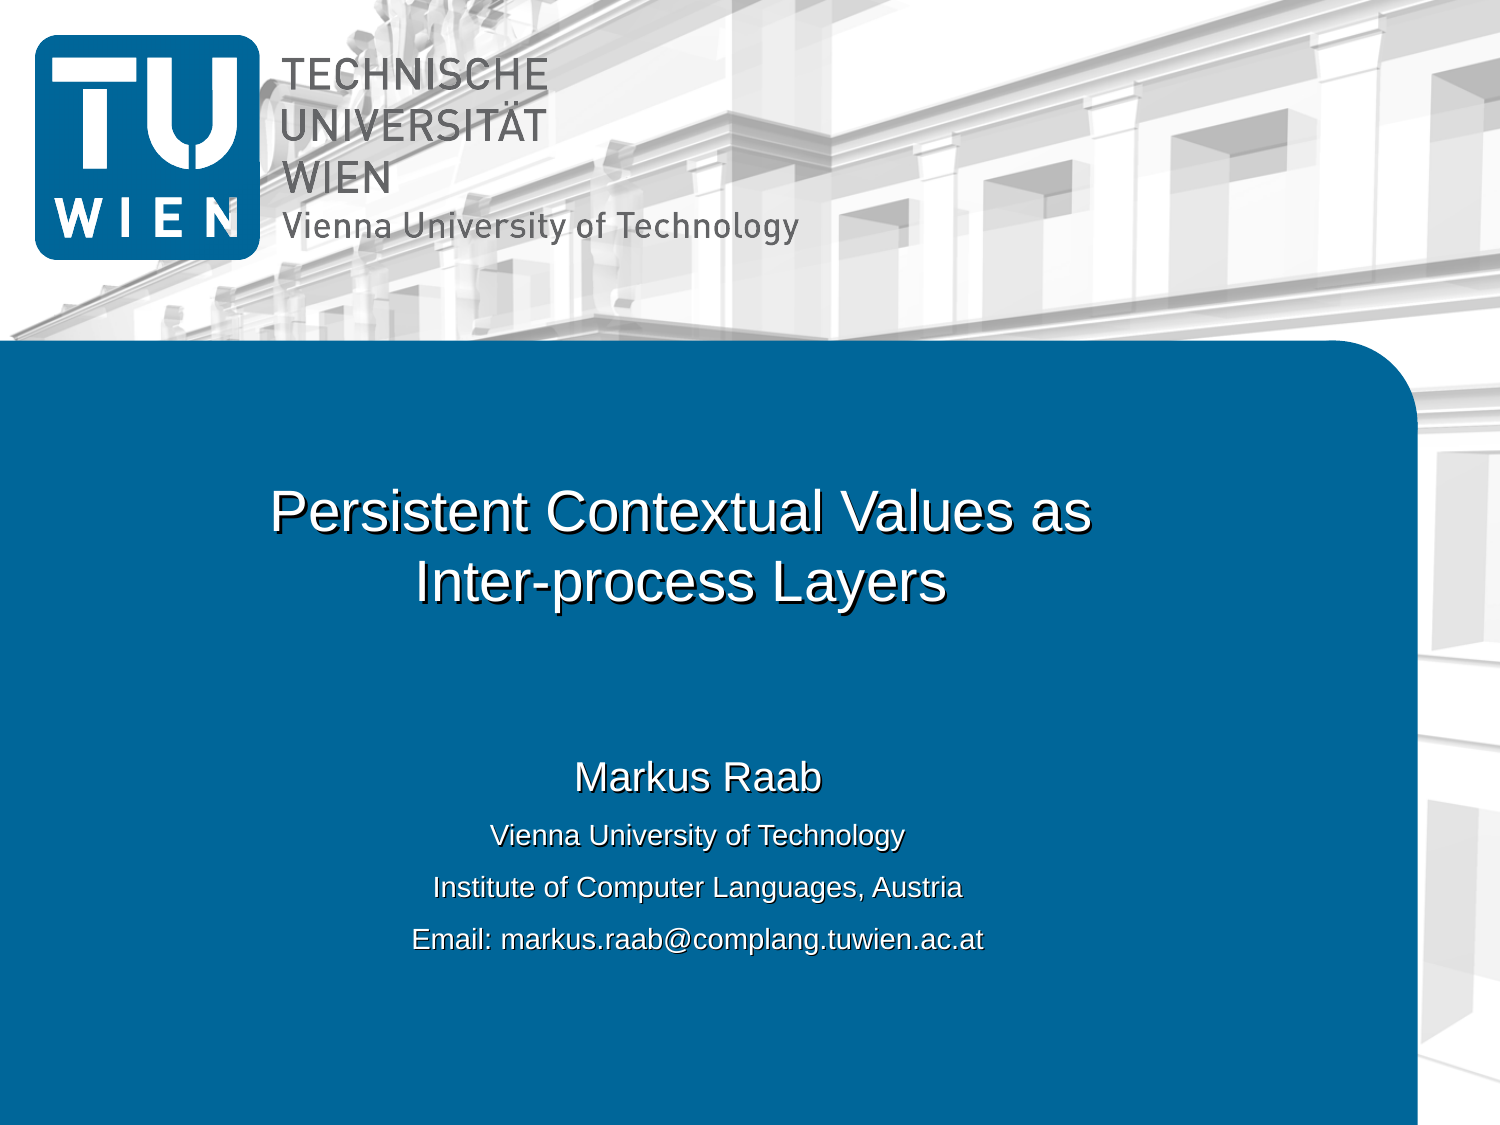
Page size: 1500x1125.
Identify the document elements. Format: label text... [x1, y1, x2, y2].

title Persistent Contextual Values as Inter-process Layers [269, 473, 1123, 749]
subtitle Markus Raab Vienna University of Technology Institute of Computer Languages, Austria Email: markus.raab@complang.tuwien.ac.at [411, 750, 1028, 955]
picture [0, 0, 1500, 1125]
